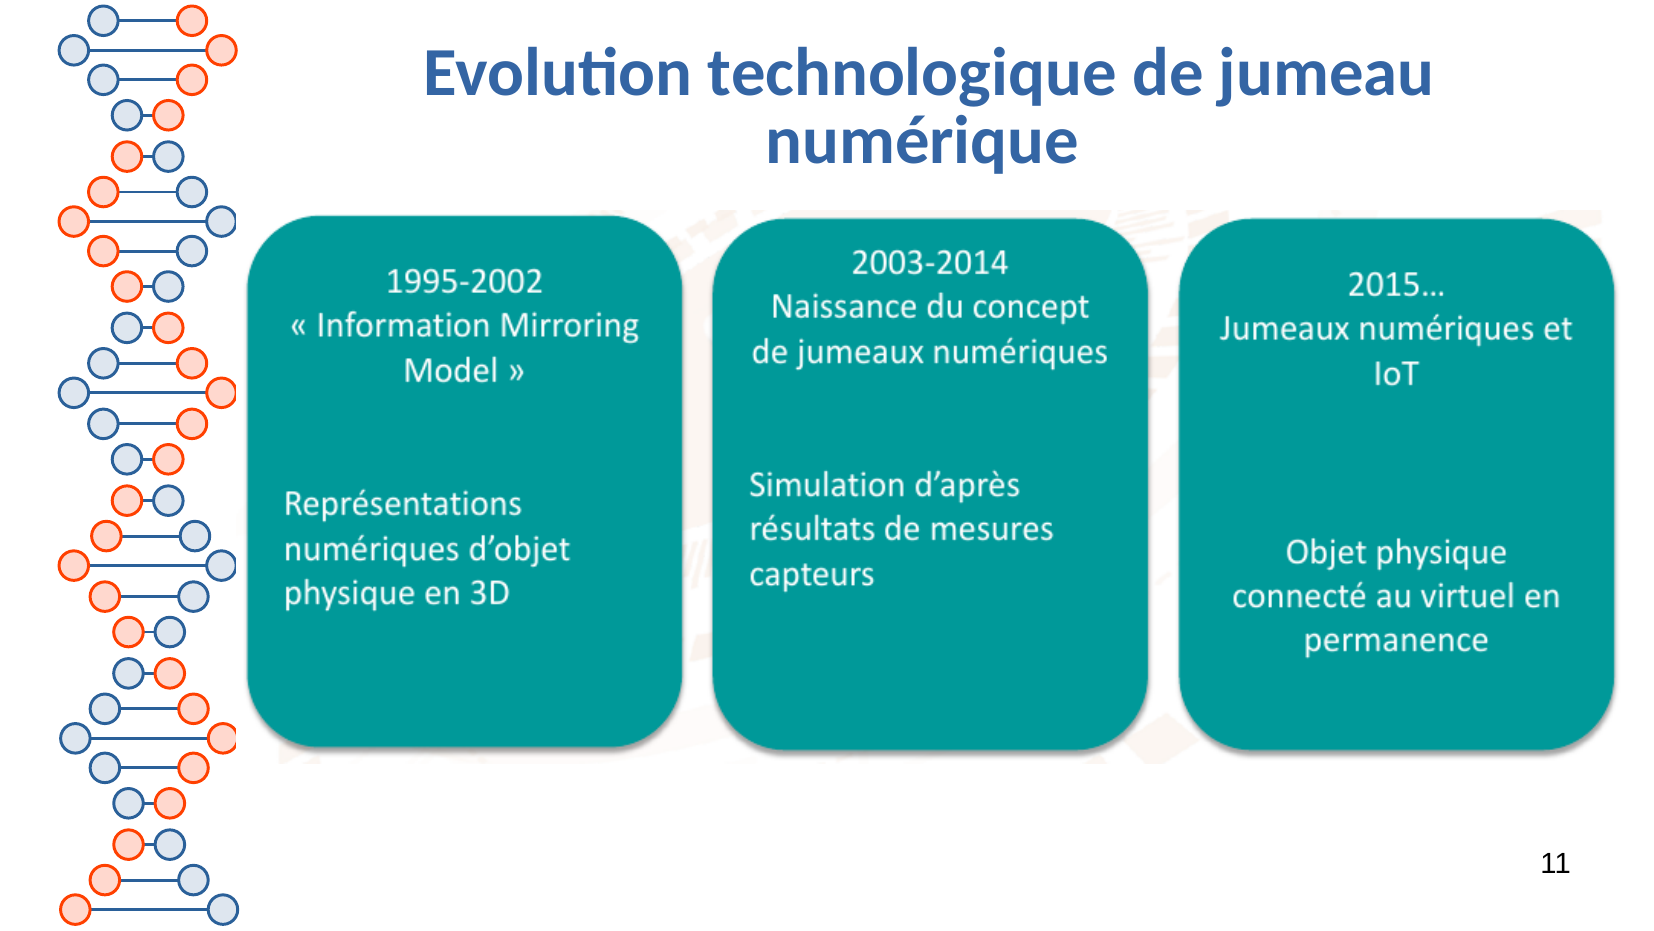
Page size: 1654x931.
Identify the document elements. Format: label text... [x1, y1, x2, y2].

picture [236, 210, 1625, 764]
title Evolution technologique de jumeau numérique [265, 35, 1595, 189]
